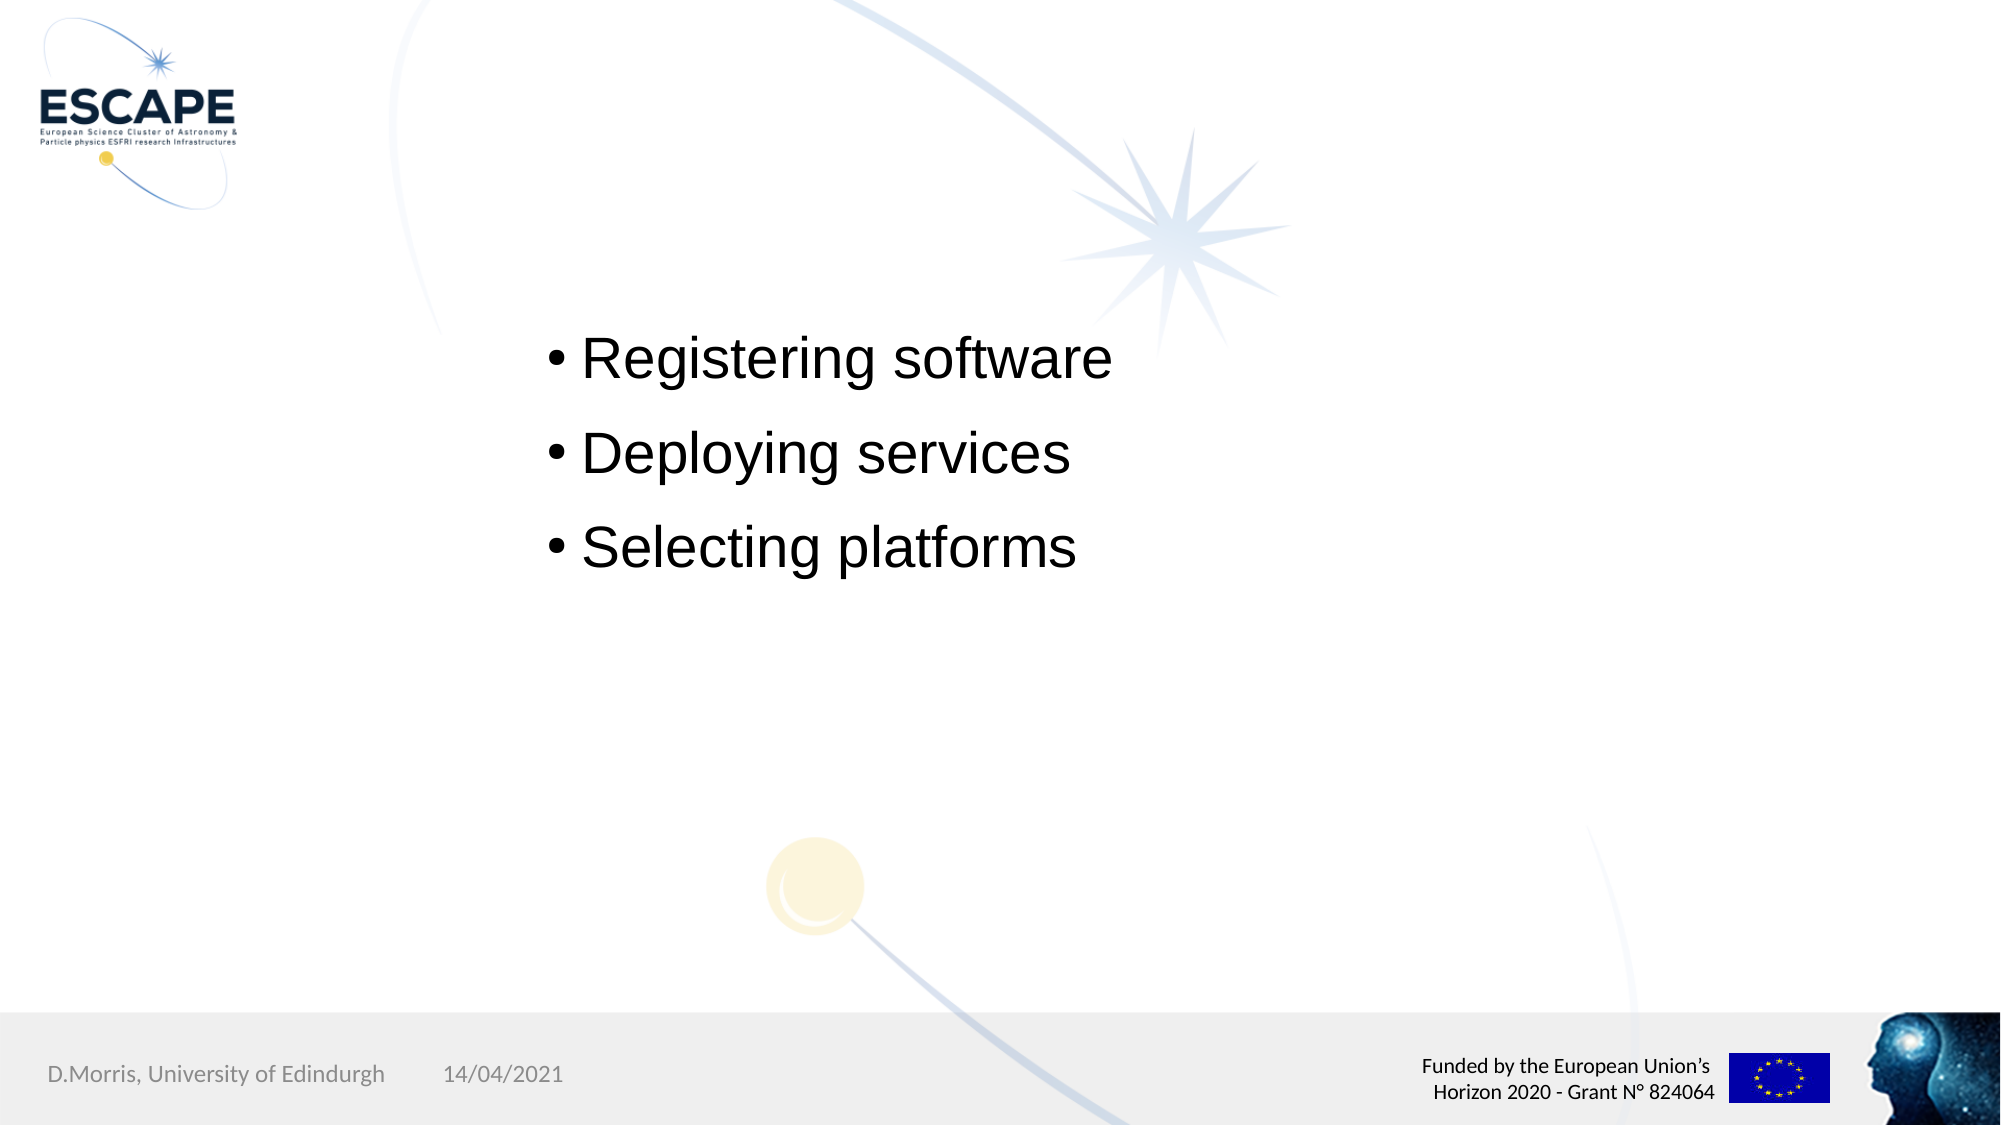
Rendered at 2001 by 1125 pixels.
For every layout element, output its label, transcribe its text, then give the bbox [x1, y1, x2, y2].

footer D.Morris, University of Edindurgh [32, 1042, 414, 1103]
text_box Deploying services [531, 413, 1441, 494]
text_box Registering software [531, 318, 1130, 399]
slide_number 14/04/2021 [427, 1042, 684, 1103]
picture [0, 0, 2001, 1125]
text_box Selecting platforms [531, 507, 1430, 591]
